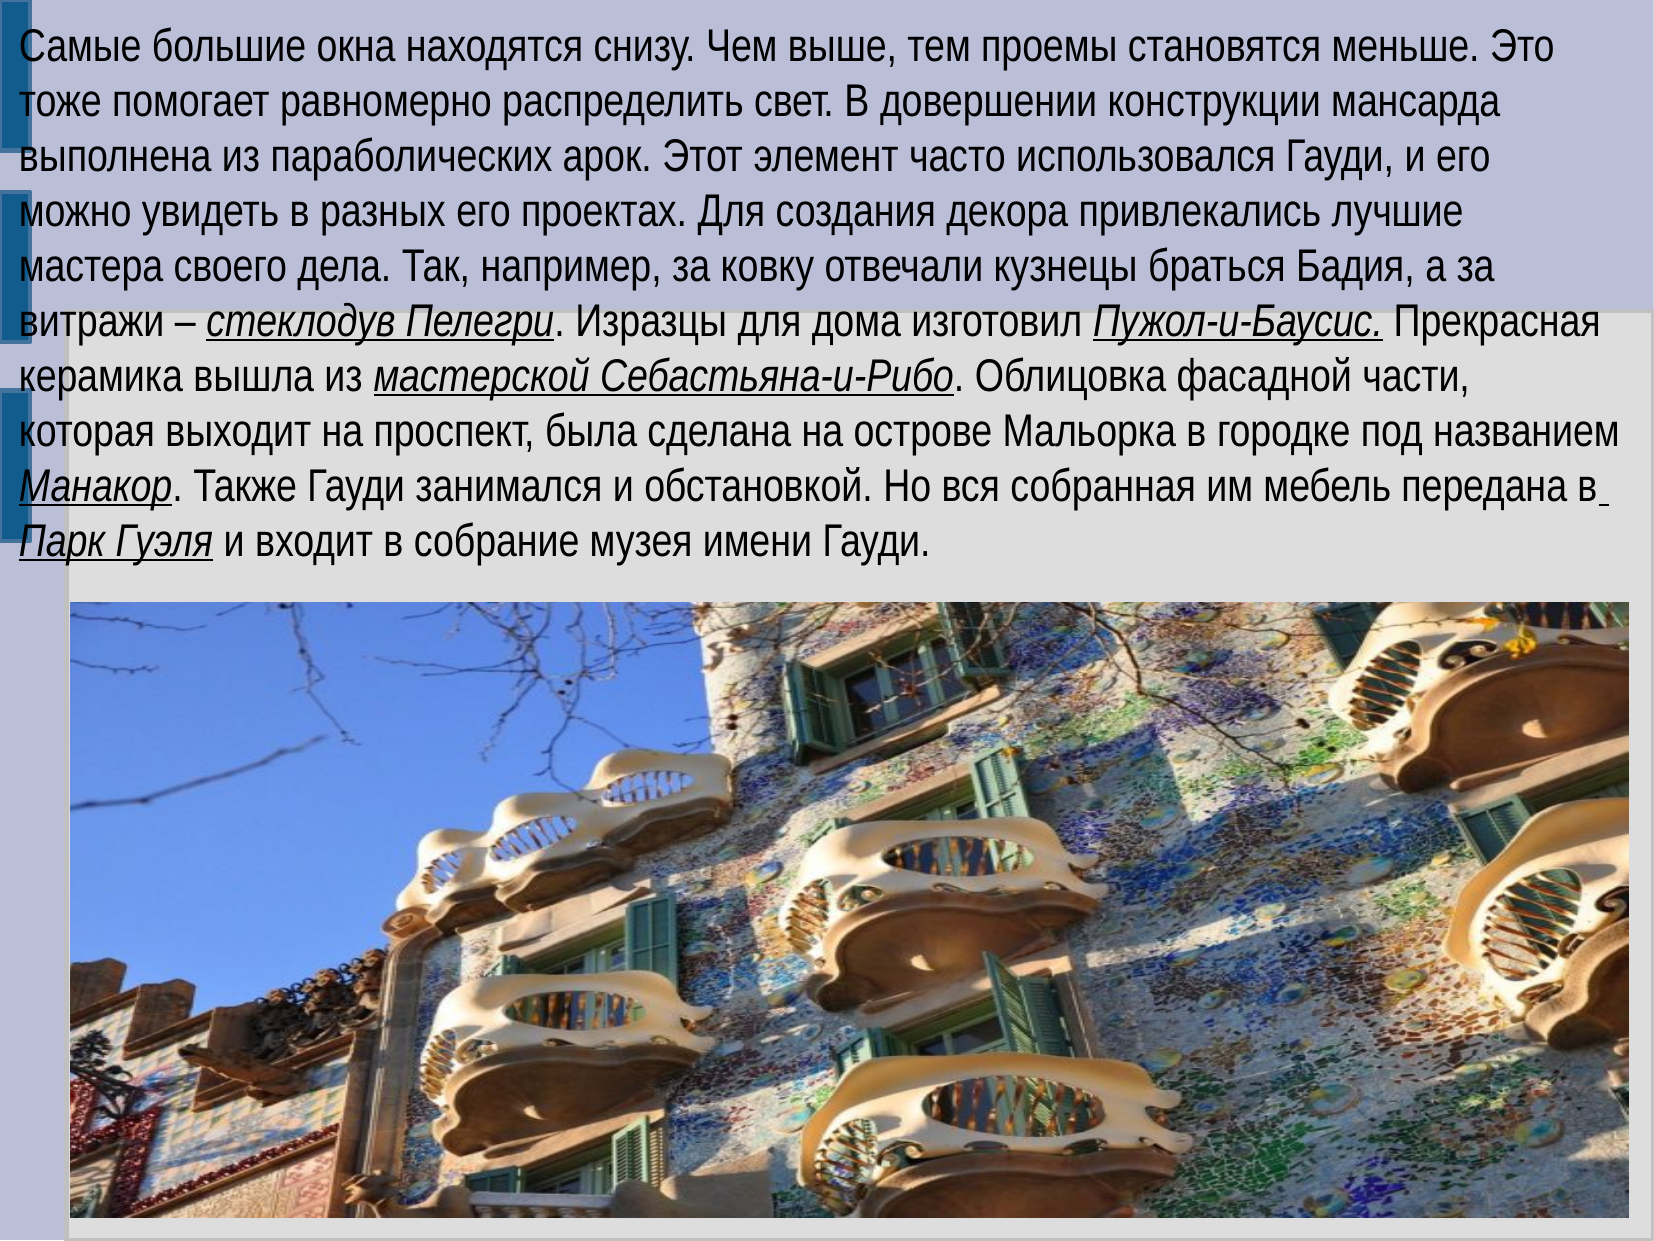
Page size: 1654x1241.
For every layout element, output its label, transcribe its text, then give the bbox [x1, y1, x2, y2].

picture [70, 602, 1629, 1218]
text_box Самые большие окна находятся снизу. Чем выше, тем проемы становятся меньше. Это тоже помогает равномерно распределить свет. В довершении конструкции мансарда выполнена из параболических арок. Этот элемент часто использовался Гауди, и его можно увидеть в разных его проектах. Для создания декора привлекались лучшие мастера своего дела. Так, например, за ковку отвечали кузнецы браться Бадия, а за витражи – стеклодув Пелегри. Изразцы для дома изготовил Пужол-и-Баусис. Прекрасная керамика вышла из мастерской Себастьяна-и-Рибо. Облицовка фасадной части, которая выходит на проспект, была сделана на острове Мальорка в городке под названием Манакор. Также Гауди занимался и обстановкой. Но вся собранная им мебель передана в Парк Гуэля и входит в собрание музея имени Гауди. [4, 8, 1583, 544]
